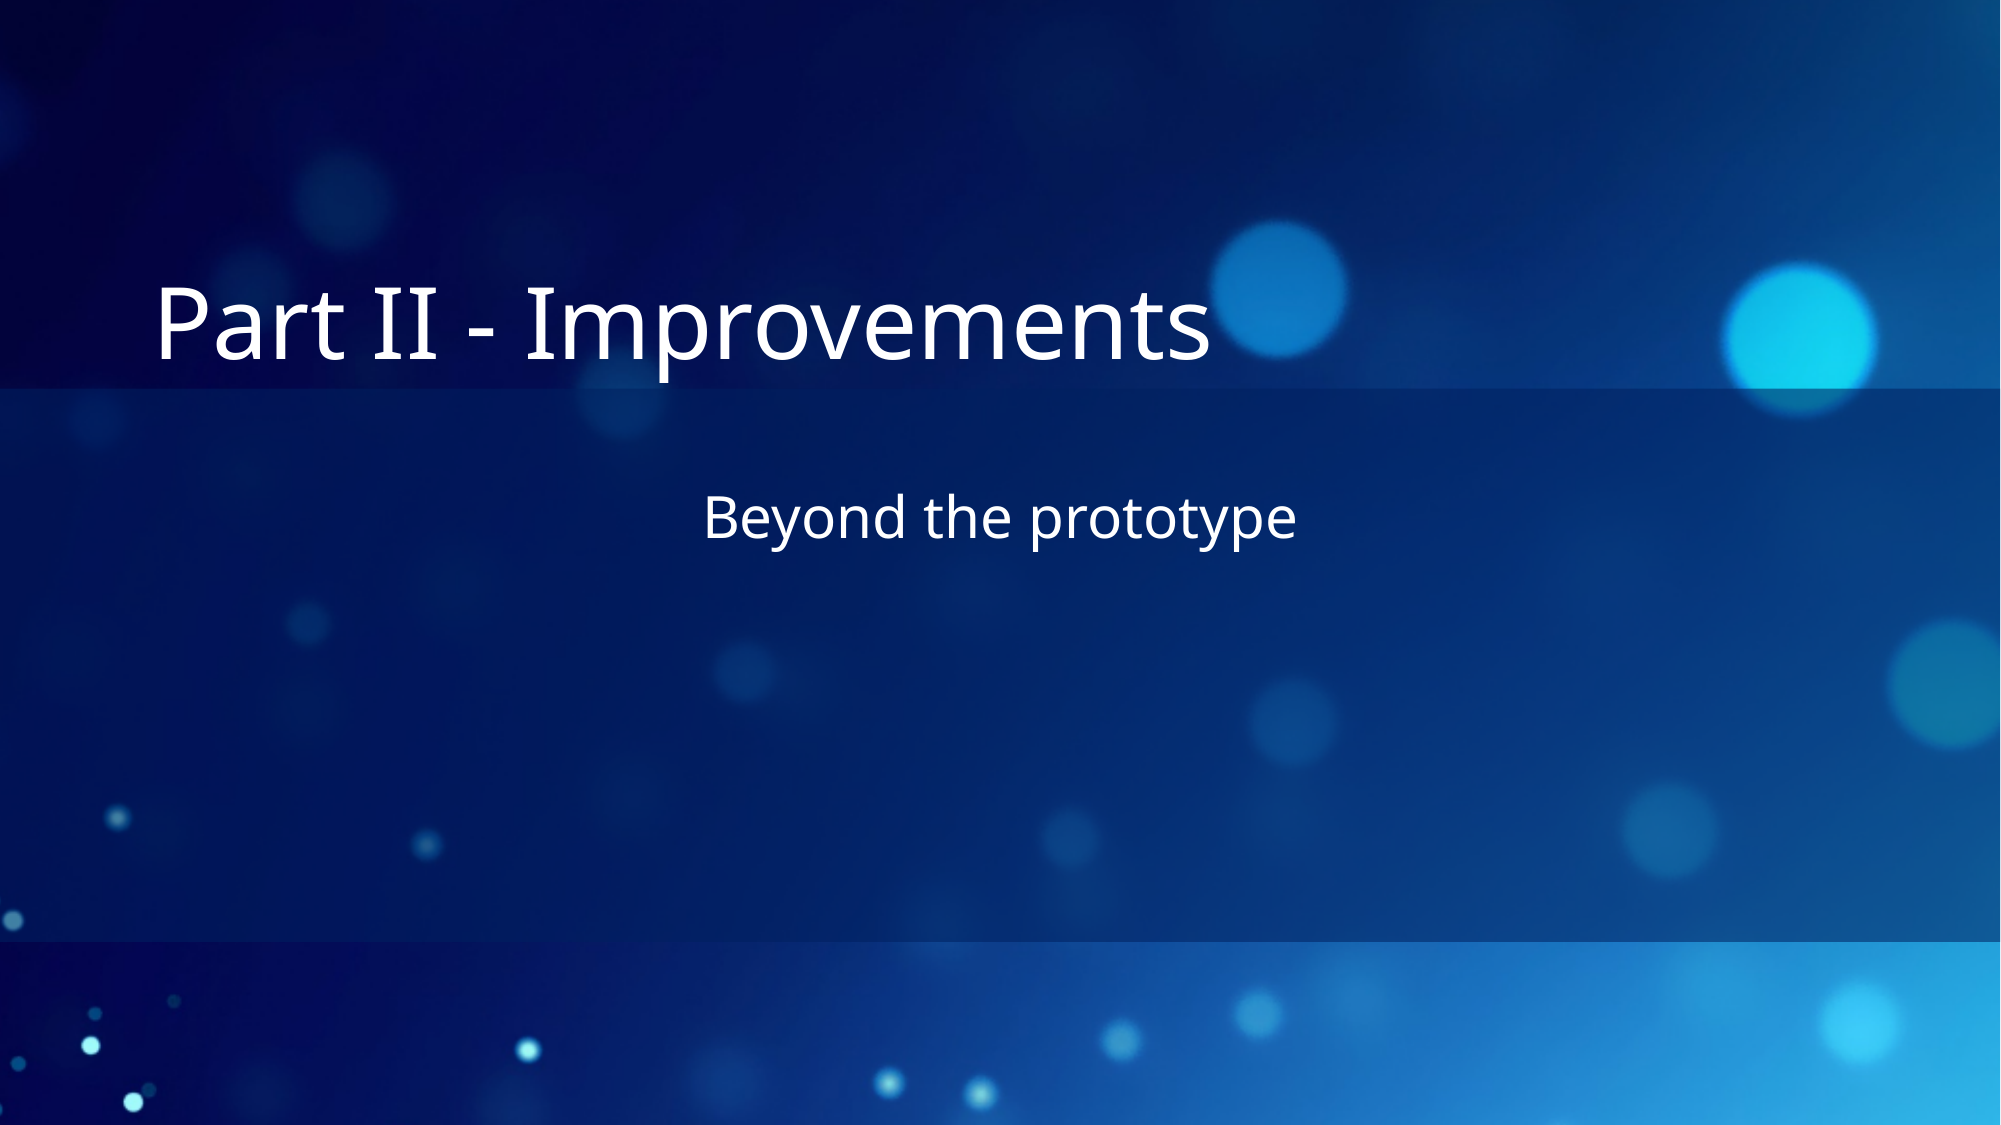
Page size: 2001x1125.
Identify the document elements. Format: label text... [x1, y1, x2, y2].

list Beyond the prototype [137, 390, 1863, 942]
title Part II - Improvements [137, 129, 1863, 389]
